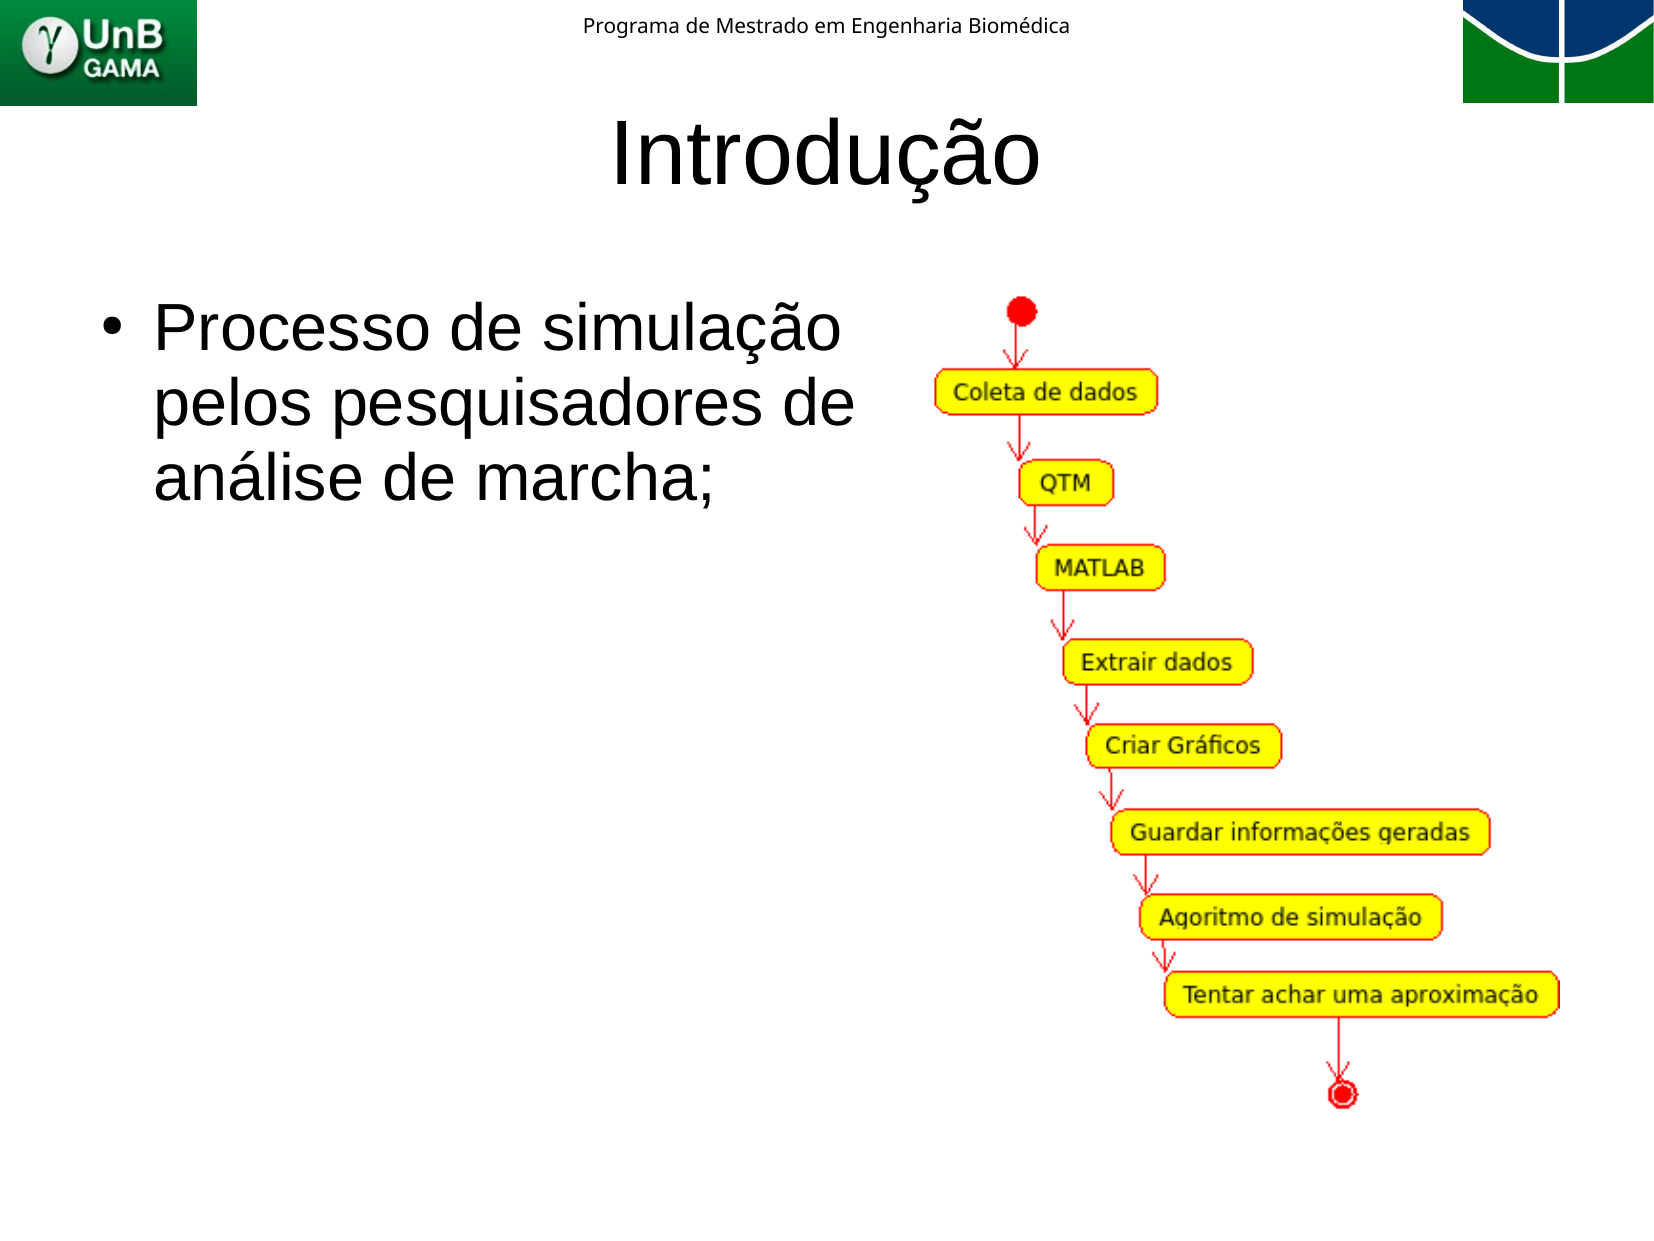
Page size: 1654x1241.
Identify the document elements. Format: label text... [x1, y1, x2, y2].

title Introdução [82, 49, 1571, 257]
picture [0, 0, 197, 106]
picture [1463, 0, 1654, 103]
list Processo de simulação pelos pesquisadores de análise de marcha; [82, 290, 898, 626]
picture [933, 295, 1560, 1111]
